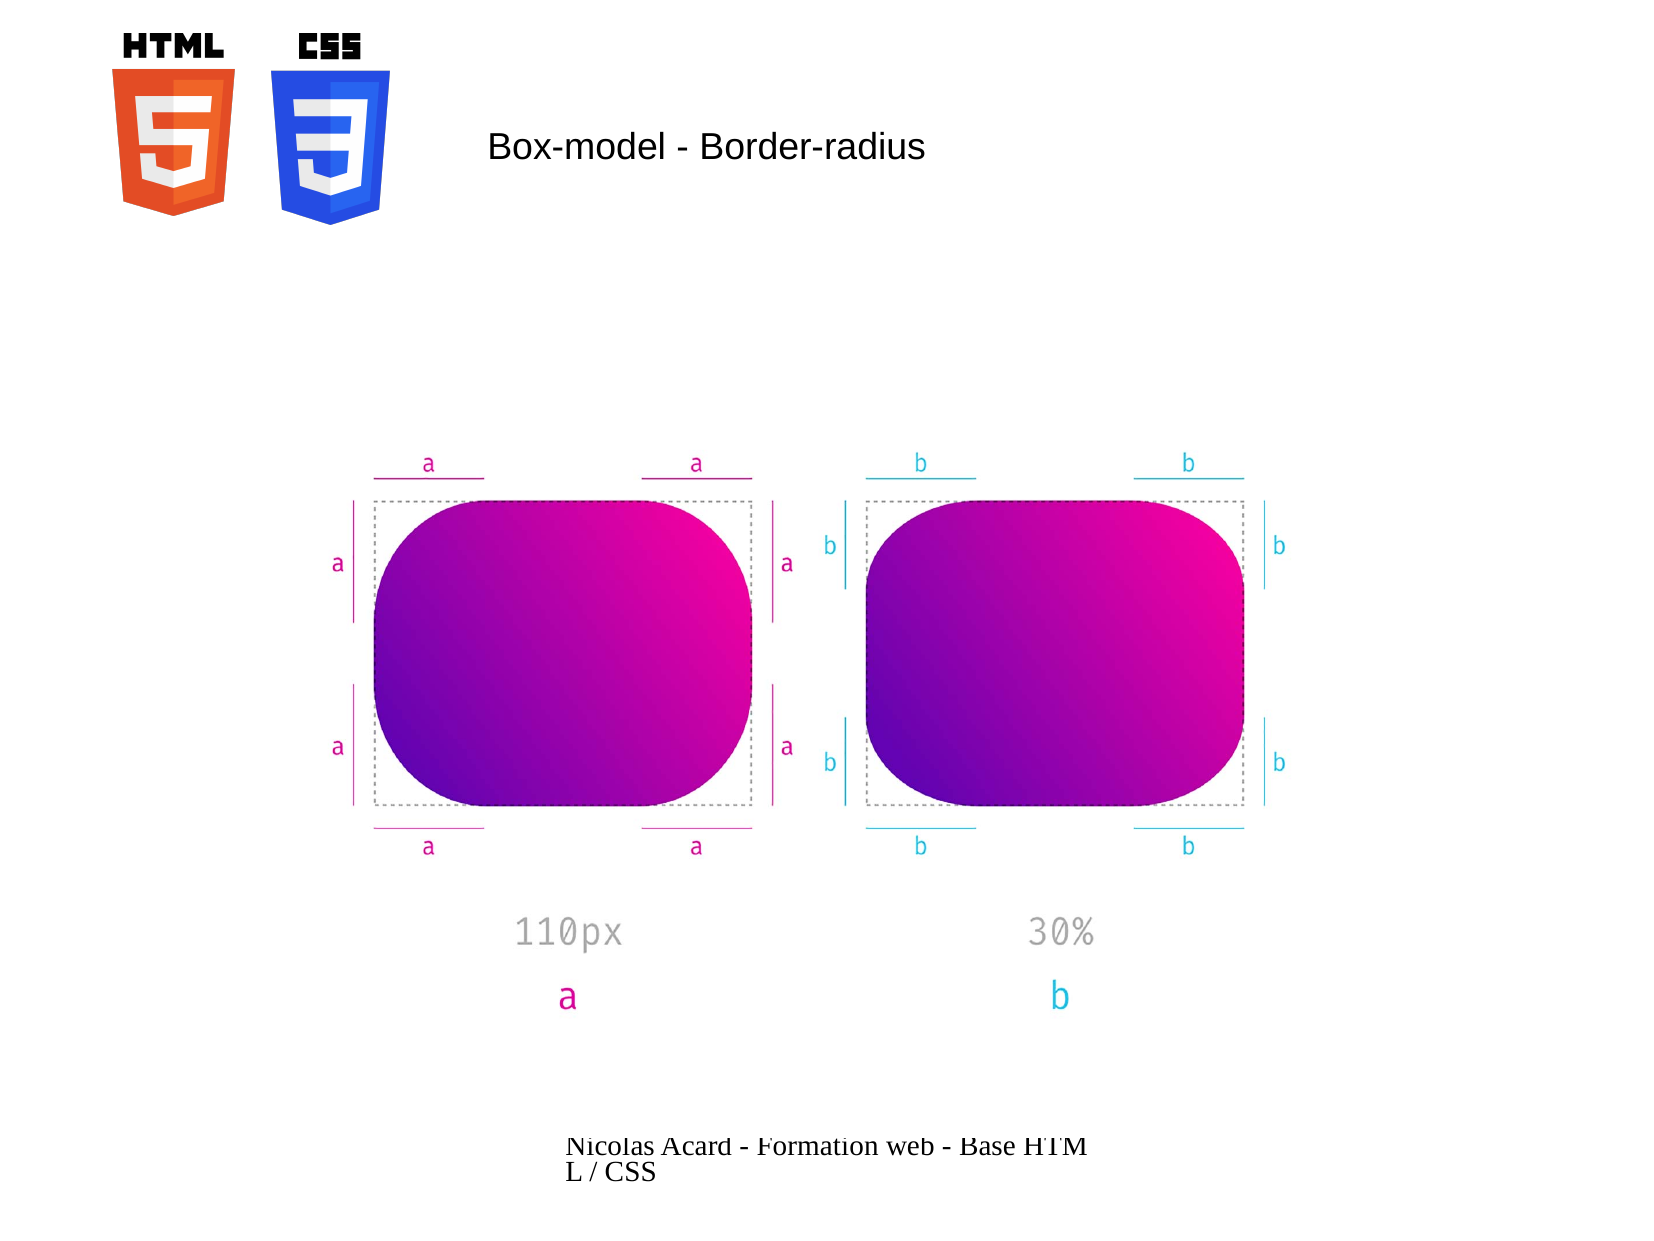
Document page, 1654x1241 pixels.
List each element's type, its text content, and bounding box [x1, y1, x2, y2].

text_box Box-model - Border-radius [472, 118, 1382, 175]
picture [271, 33, 390, 225]
picture [87, 33, 260, 216]
picture [272, 340, 1346, 1138]
